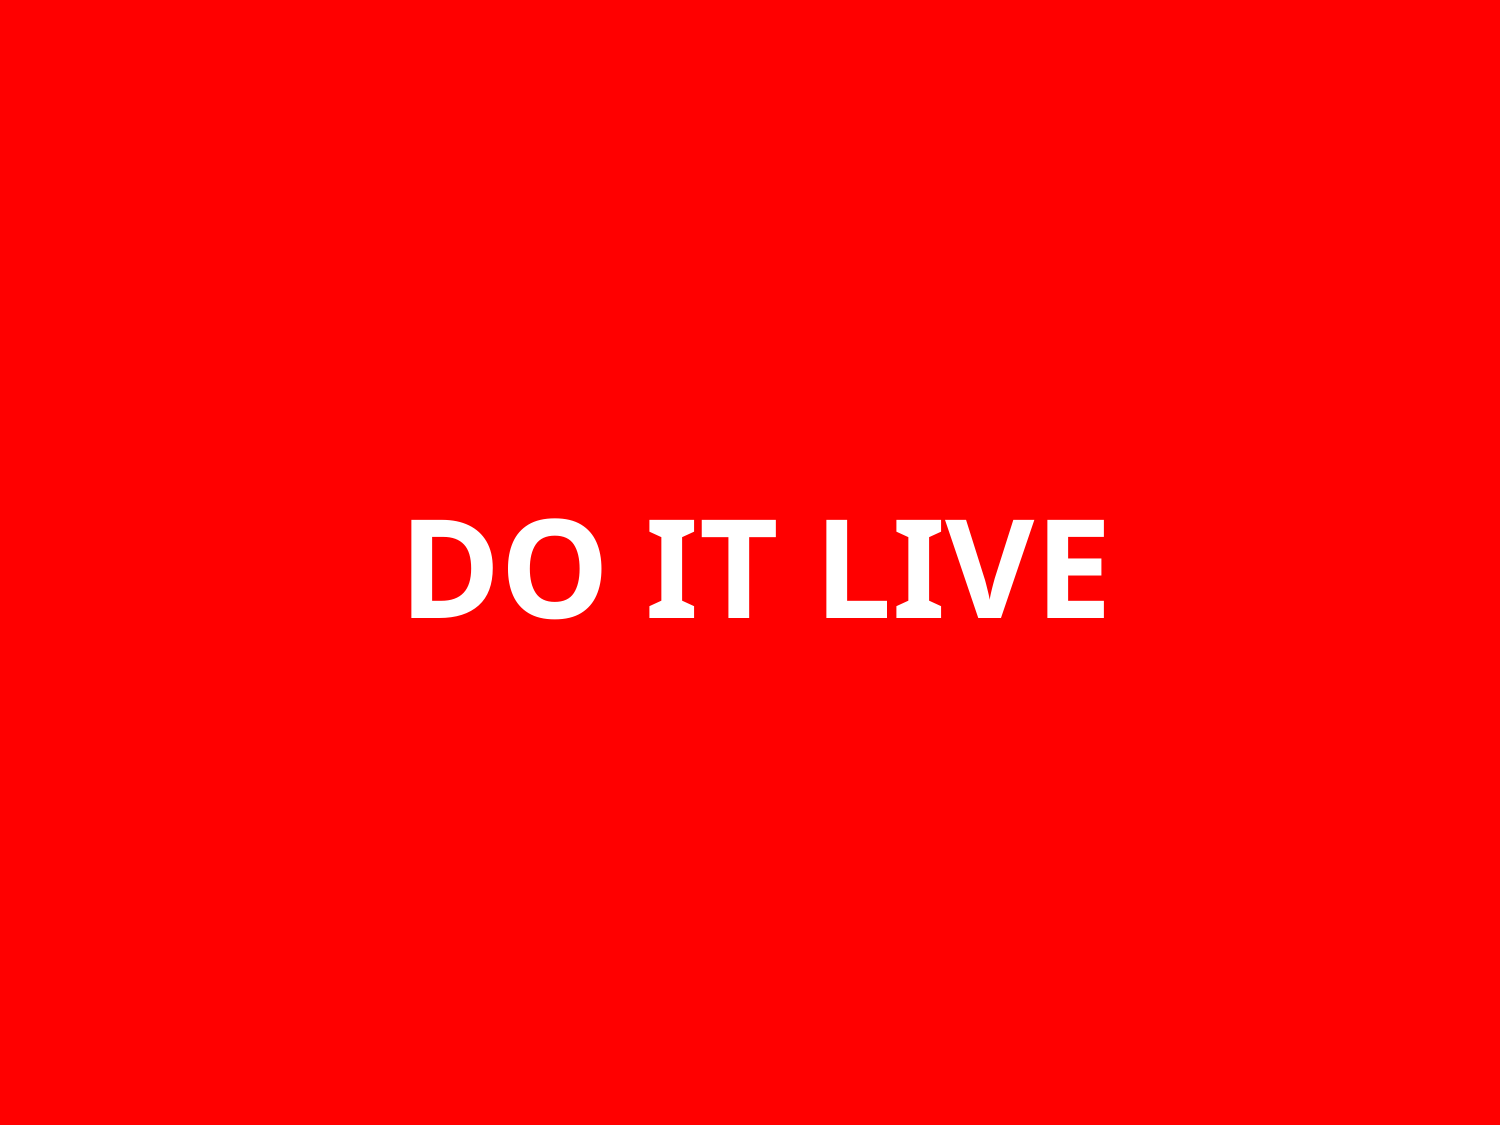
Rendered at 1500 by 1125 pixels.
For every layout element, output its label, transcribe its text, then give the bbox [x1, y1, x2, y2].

title DO IT LIVE [118, 451, 1394, 675]
